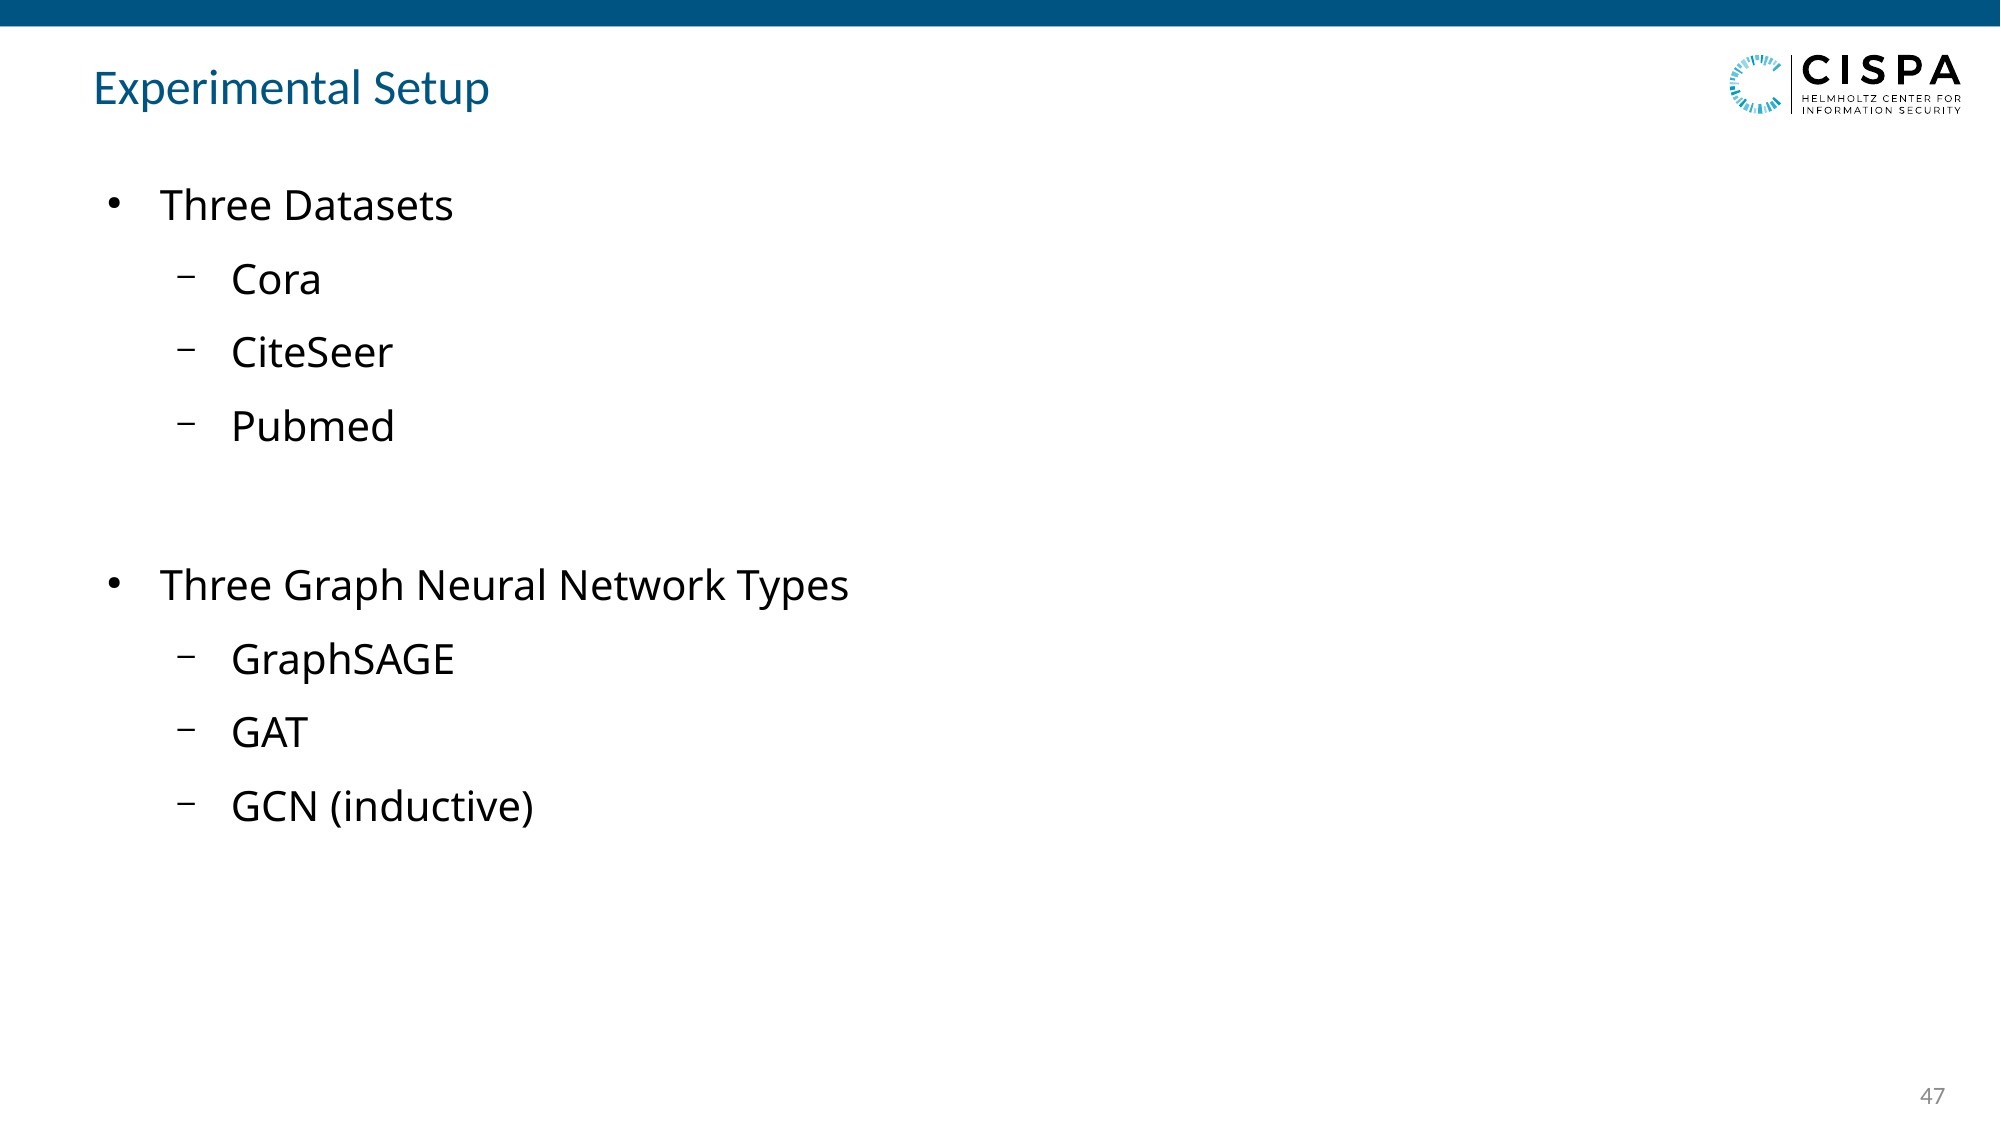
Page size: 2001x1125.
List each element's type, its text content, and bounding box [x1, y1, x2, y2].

title Experimental Setup [78, 38, 1699, 131]
list Three Datasets Cora CiteSeer Pubmed Three Graph Neural Network Types GraphSAGE GAT GCN (inductive) [78, 173, 1922, 1027]
slide_number <number> [1870, 1065, 1961, 1125]
